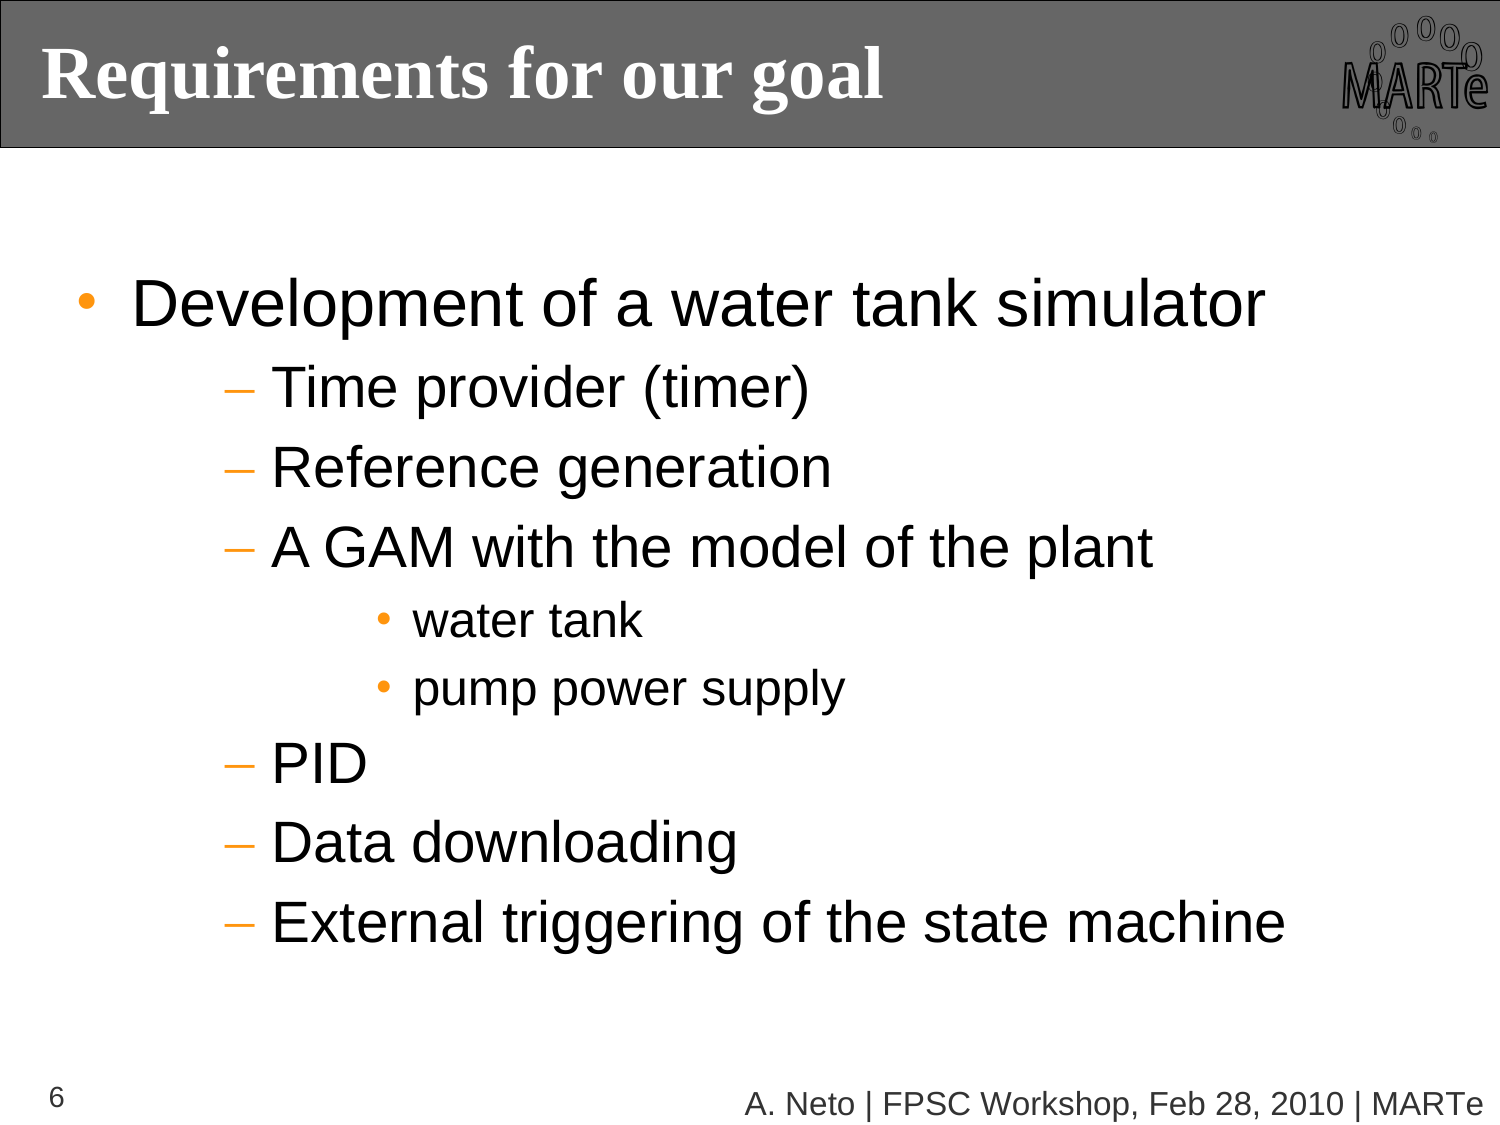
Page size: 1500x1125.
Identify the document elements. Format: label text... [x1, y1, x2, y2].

title Requirements for our goal [41, 0, 1128, 148]
list Development of a water tank simulator Time provider (timer) Reference generation A GAM with the model of the plant water tank pump power supply PID Data downloading External triggering of the state machine [75, 262, 1425, 995]
picture [1340, 0, 1489, 148]
